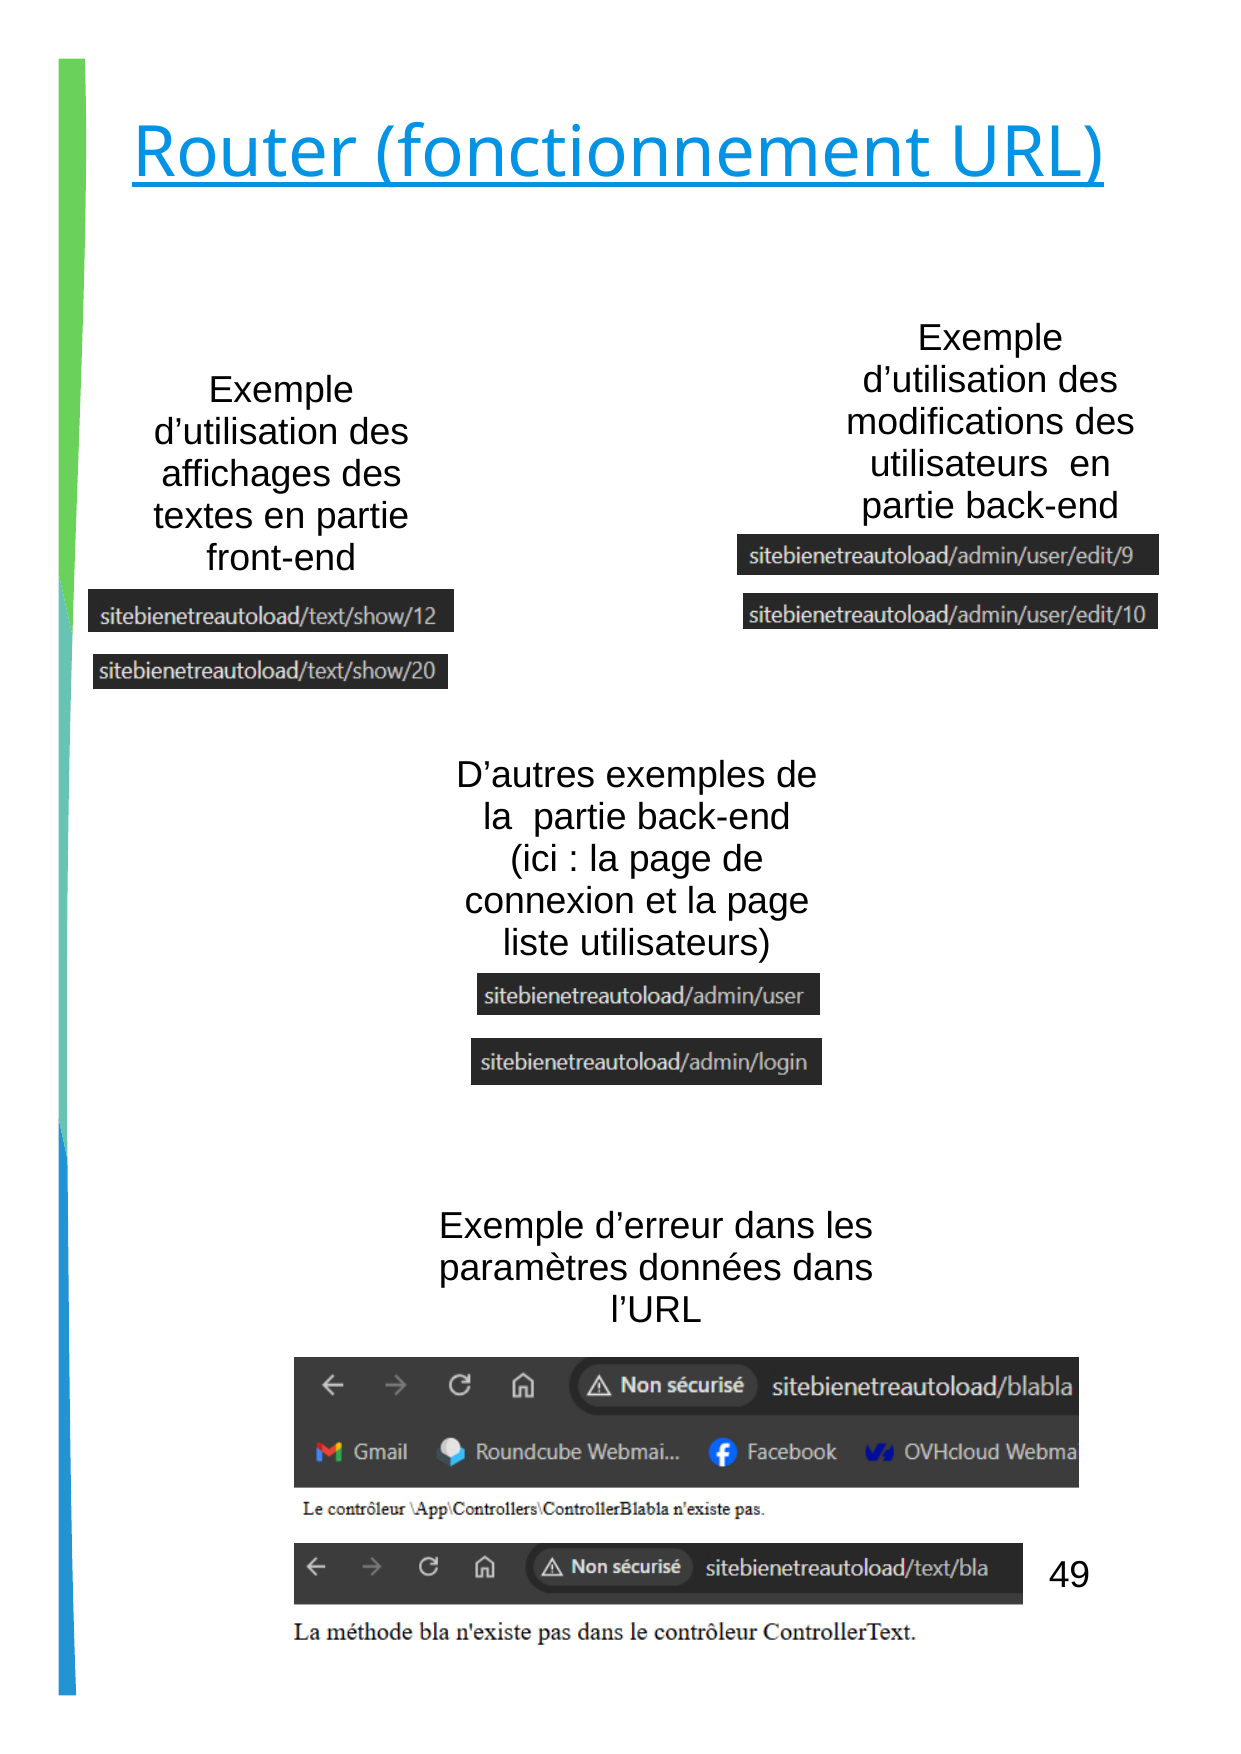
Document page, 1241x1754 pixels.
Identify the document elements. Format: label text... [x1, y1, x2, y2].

picture [471, 1038, 822, 1085]
picture [93, 654, 448, 689]
text_box <numéro> [1034, 1545, 1235, 1670]
picture [477, 973, 820, 1016]
picture [743, 593, 1158, 629]
picture [88, 589, 454, 632]
text_box Exemple d’erreur dans les paramètres données dans l’URL [402, 1196, 910, 1341]
picture [737, 534, 1159, 575]
text_box Router (fonctionnement URL) [117, 93, 1152, 236]
text_box Exemple d’utilisation des modifications des utilisateurs en partie back-end [808, 309, 1173, 535]
text_box D’autres exemples de la partie back-end (ici : la page de connexion et la page liste utilisateurs) [424, 746, 850, 972]
text_box Exemple d’utilisation des affichages des textes en partie front-end [99, 361, 464, 587]
picture [294, 1543, 1023, 1665]
picture [294, 1357, 1079, 1532]
